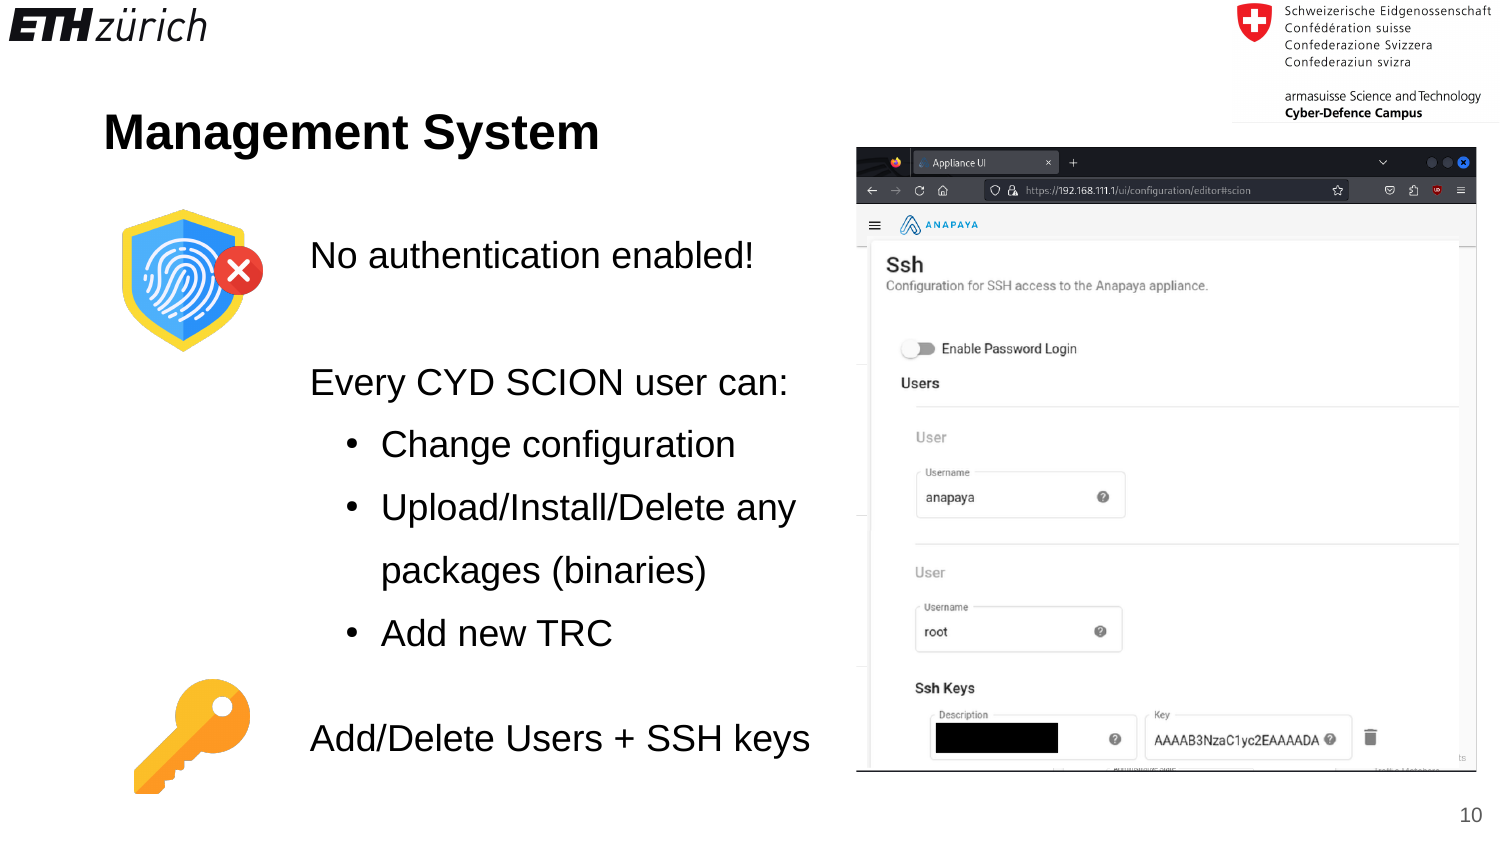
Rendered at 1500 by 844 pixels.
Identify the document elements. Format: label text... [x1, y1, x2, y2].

picture [118, 206, 266, 355]
picture [1232, 0, 1500, 123]
picture [8, 8, 207, 42]
text_box Management System [88, 88, 1182, 178]
picture [134, 679, 250, 795]
picture [856, 147, 1477, 772]
text_box No authentication enabled! Every CYD SCION user can: Change configuration Upload/Install/Delete any packages (binaries) Add new TRC Add/Delete Users + SSH keys [295, 206, 857, 768]
